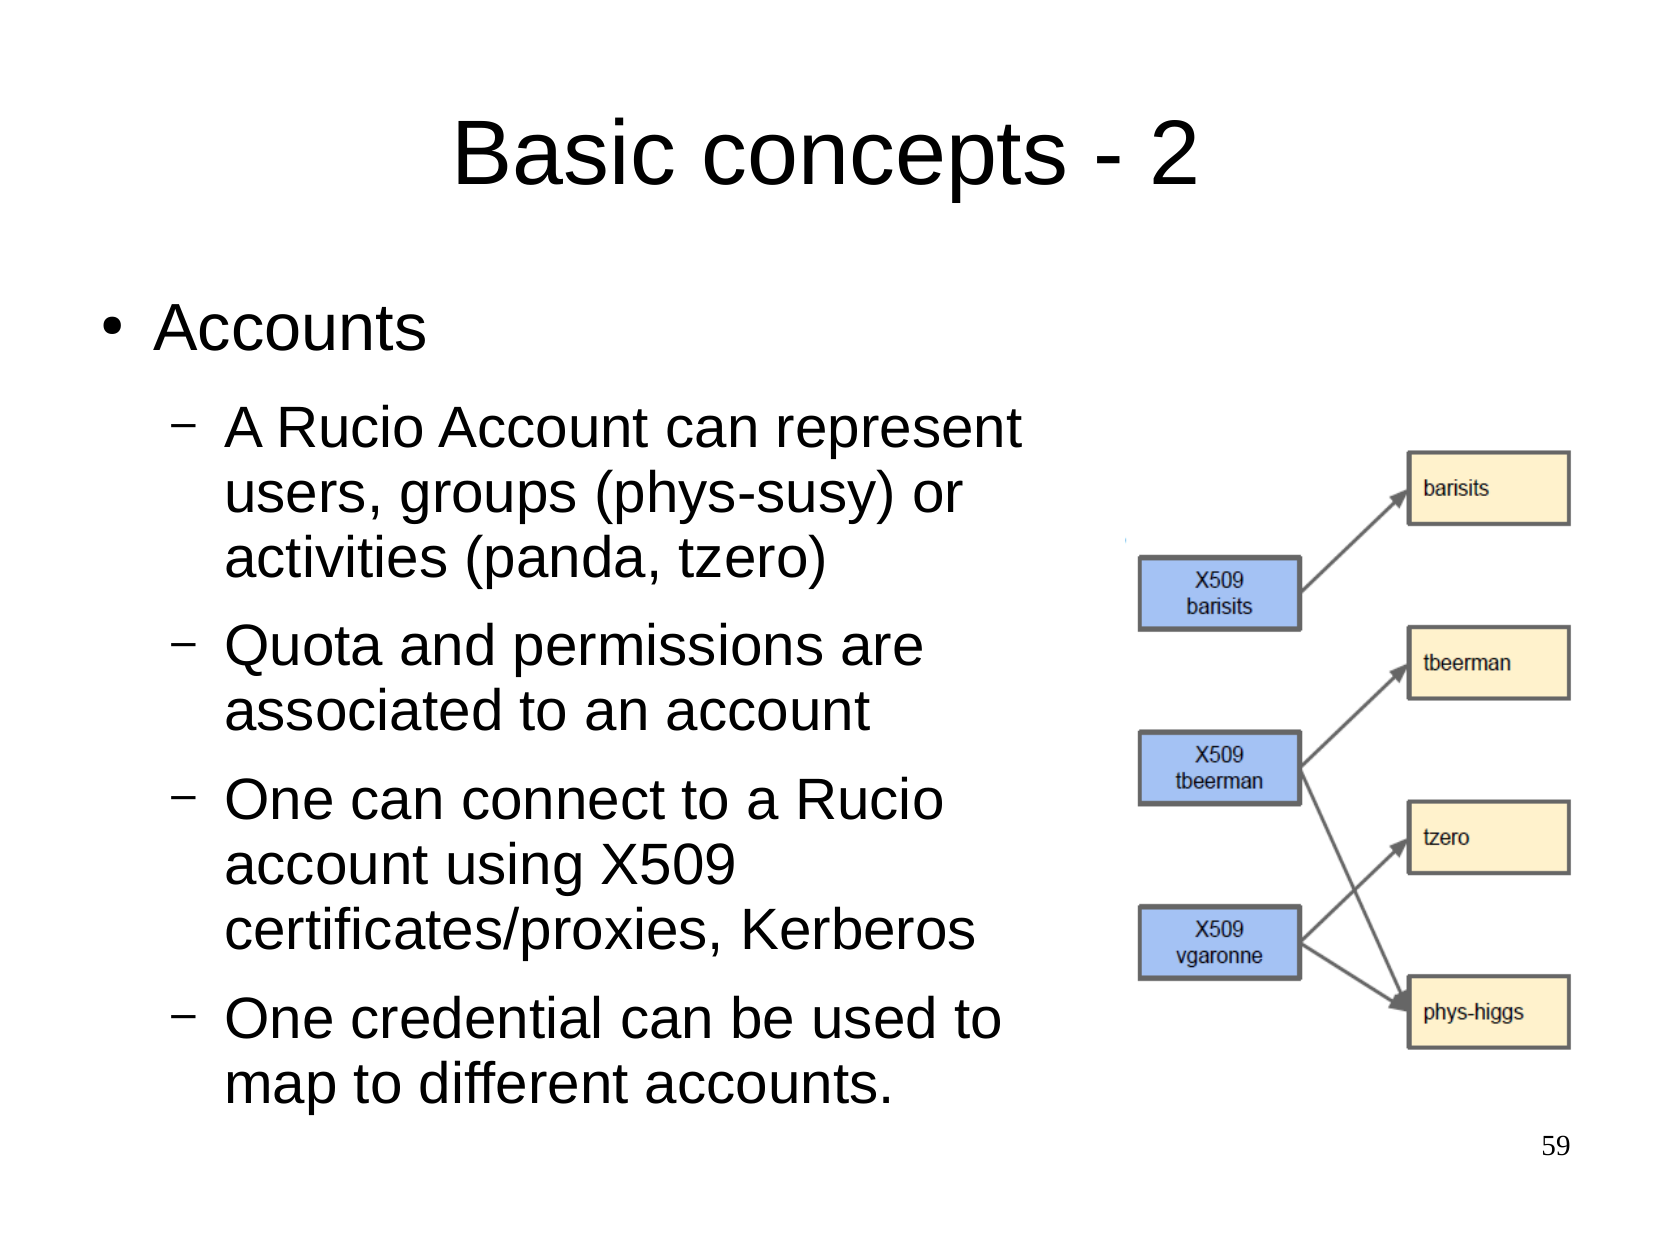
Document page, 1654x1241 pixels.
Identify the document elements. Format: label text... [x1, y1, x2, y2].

picture [1125, 397, 1588, 1098]
title Basic concepts - 2 [82, 49, 1571, 257]
list Accounts A Rucio Account can represent users, groups (phys-susy) or activities (panda, tzero) Quota and permissions are associated to an account One can connect to a Rucio account using X509 certificates/proxies, Kerberos One credential can be used to map to different accounts. [82, 290, 1096, 1201]
